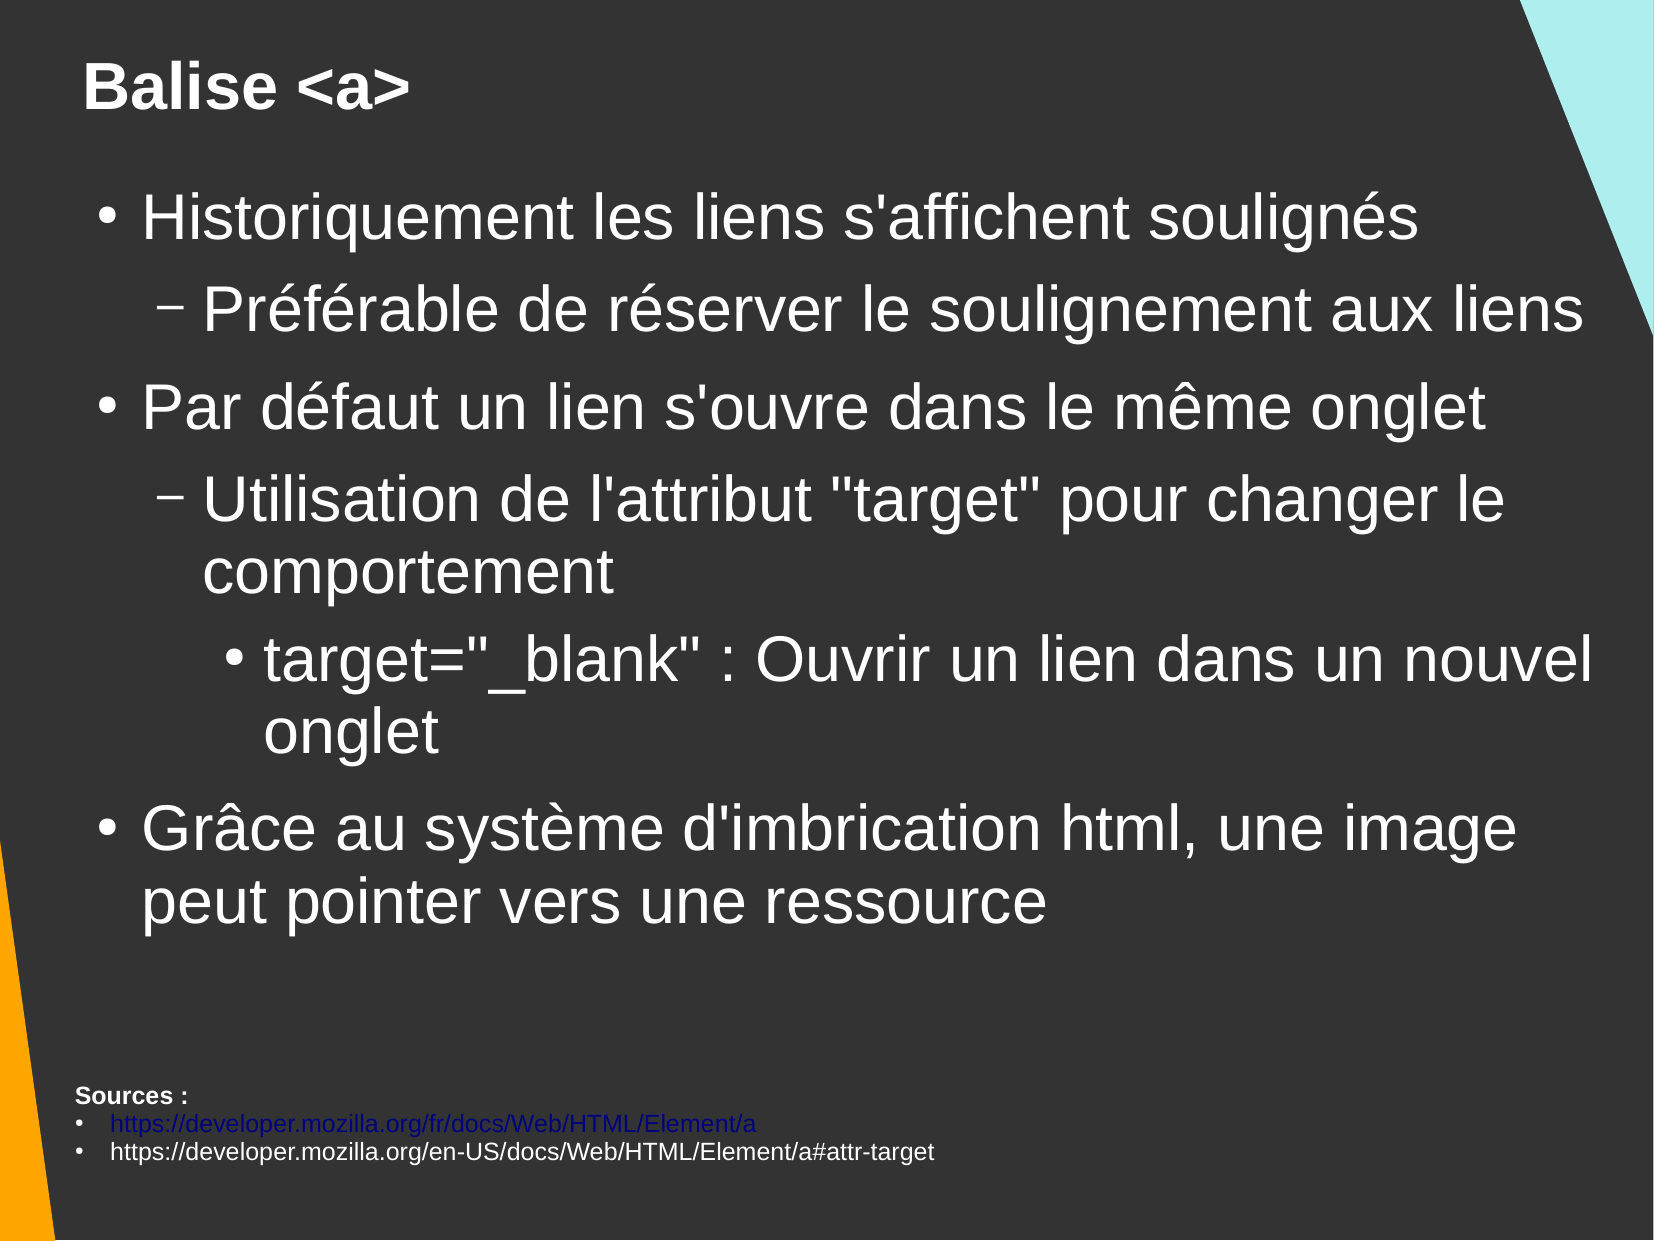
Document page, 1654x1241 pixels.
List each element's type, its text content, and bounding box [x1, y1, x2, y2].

text_box [1519, 0, 1654, 338]
text_box [0, 840, 56, 1241]
text_box Sources : https://developer.mozilla.org/fr/docs/Web/HTML/Element/a https://developer.mozilla.org/en-US/docs/Web/HTML/Element/a#attr-target [60, 1074, 1546, 1241]
list Historiquement les liens s'affichent soulignés Préférable de réserver le soulignement aux liens Par défaut un lien s'ouvre dans le même onglet Utilisation de l'attribut "target" pour changer le comportement target="_blank" : Ouvrir un lien dans un nouvel onglet Grâce au système d'imbrication html, une image peut pointer vers une ressource [80, 180, 1605, 957]
title Balise <a> [82, 49, 1571, 152]
